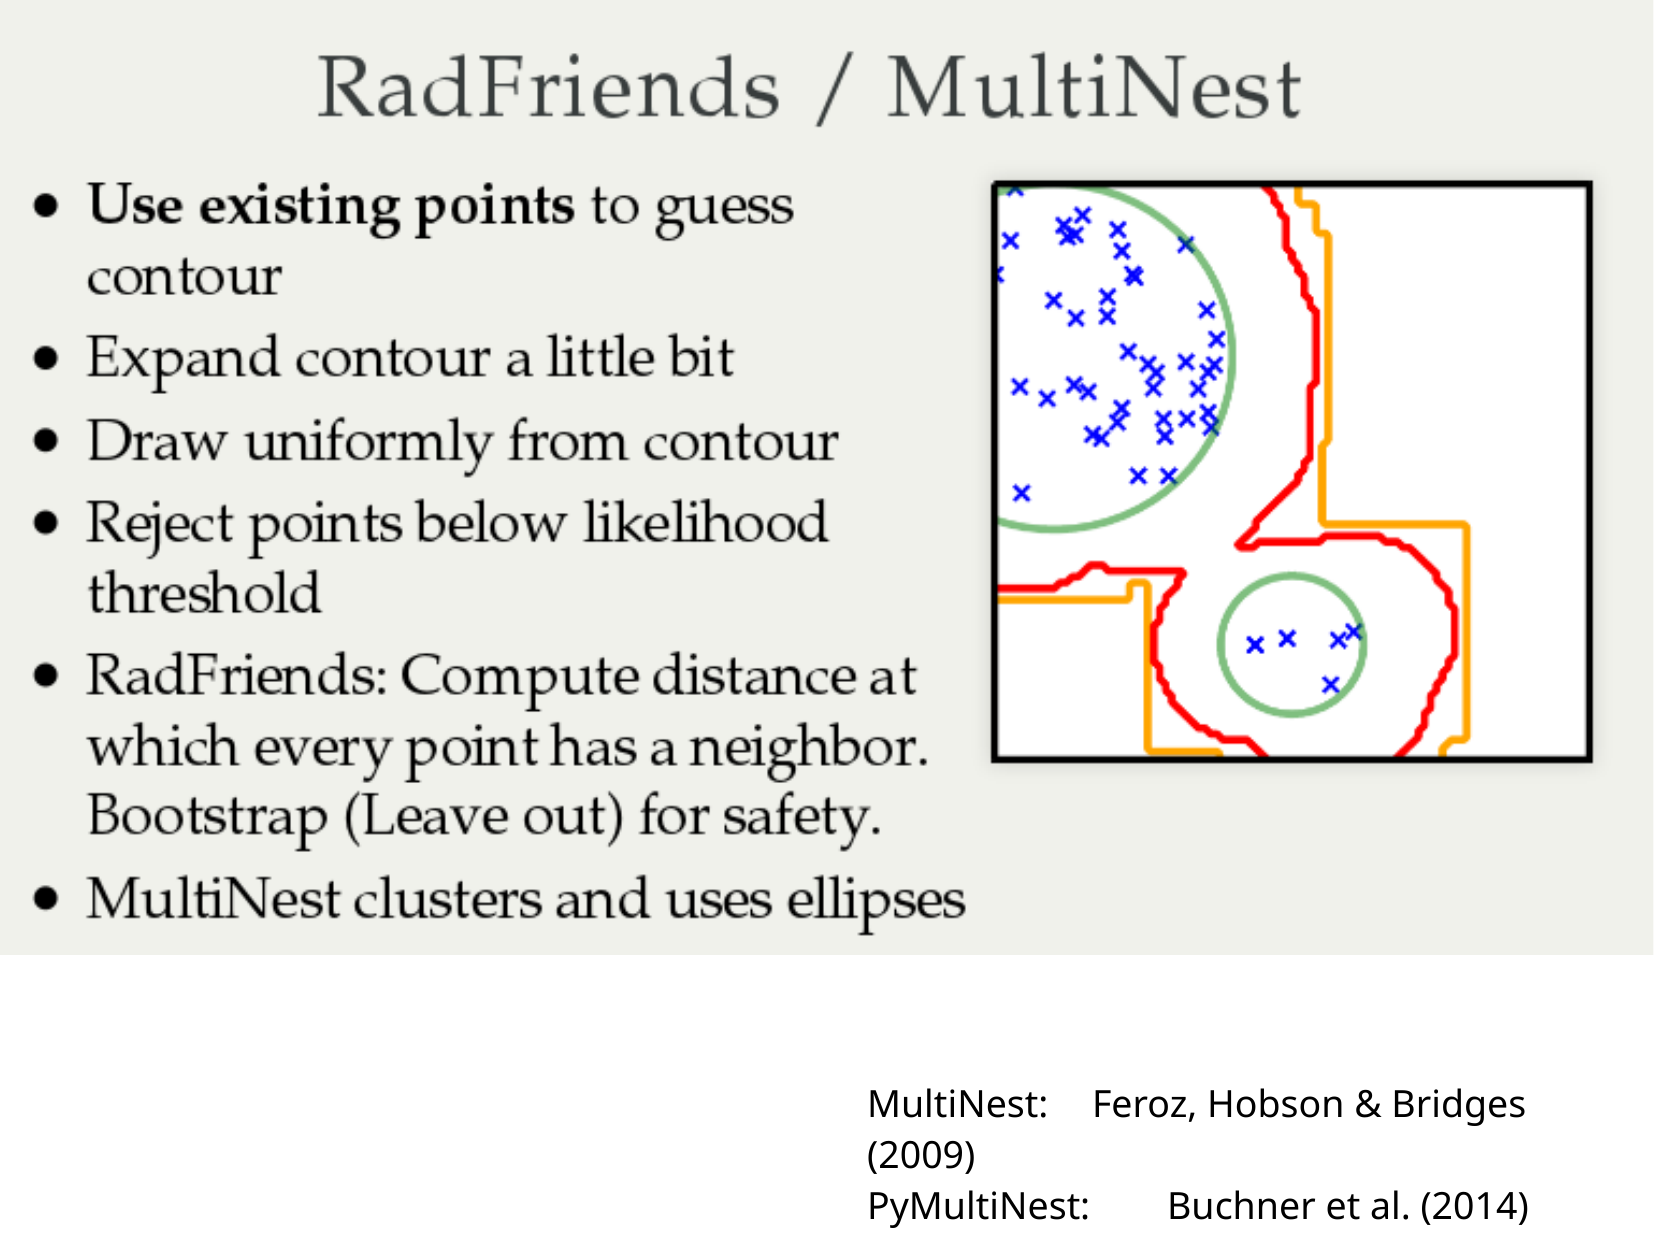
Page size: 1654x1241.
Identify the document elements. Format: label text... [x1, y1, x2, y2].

picture [0, 0, 1654, 955]
text_box MultiNest: Feroz, Hobson & Bridges (2009) PyMultiNest: Buchner et al. (2014) RadFriends: Buchner (2014) [852, 1069, 1624, 1213]
